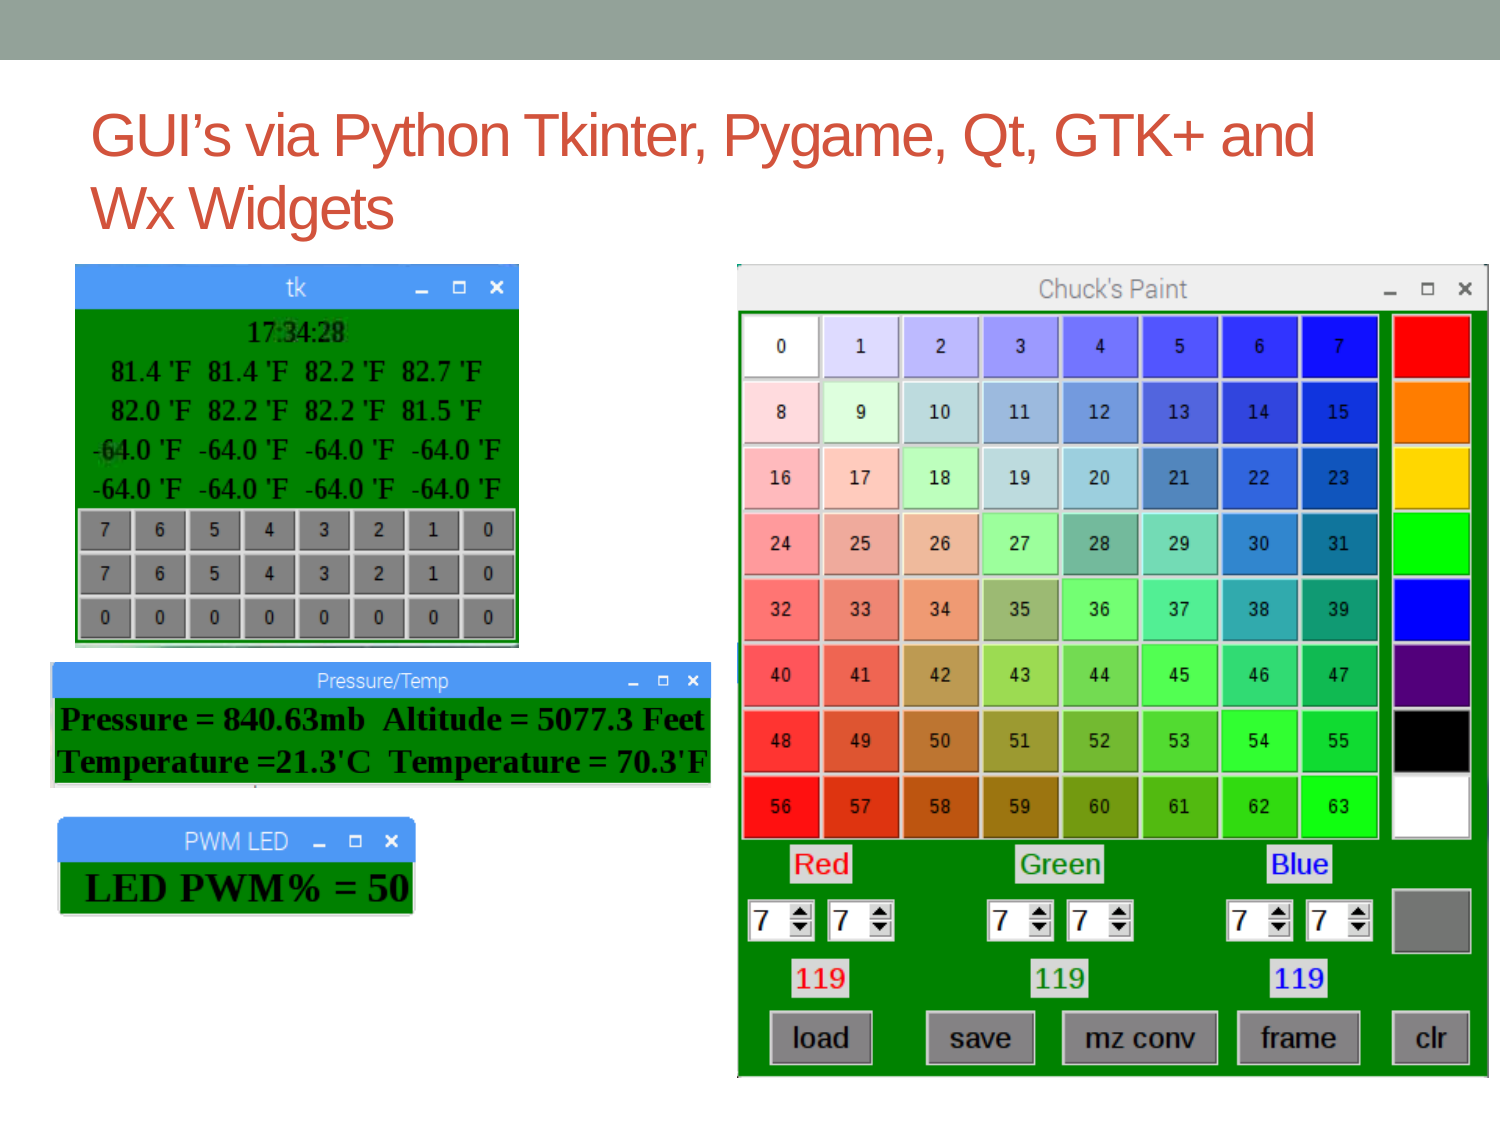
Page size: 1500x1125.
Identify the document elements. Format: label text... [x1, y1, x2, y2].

title GUI’s via Python Tkinter, Pygame, Qt, GTK+ and Wx Widgets [75, 87, 1425, 250]
picture [50, 662, 712, 788]
picture [75, 264, 519, 648]
picture [50, 802, 425, 935]
picture [737, 264, 1489, 1078]
